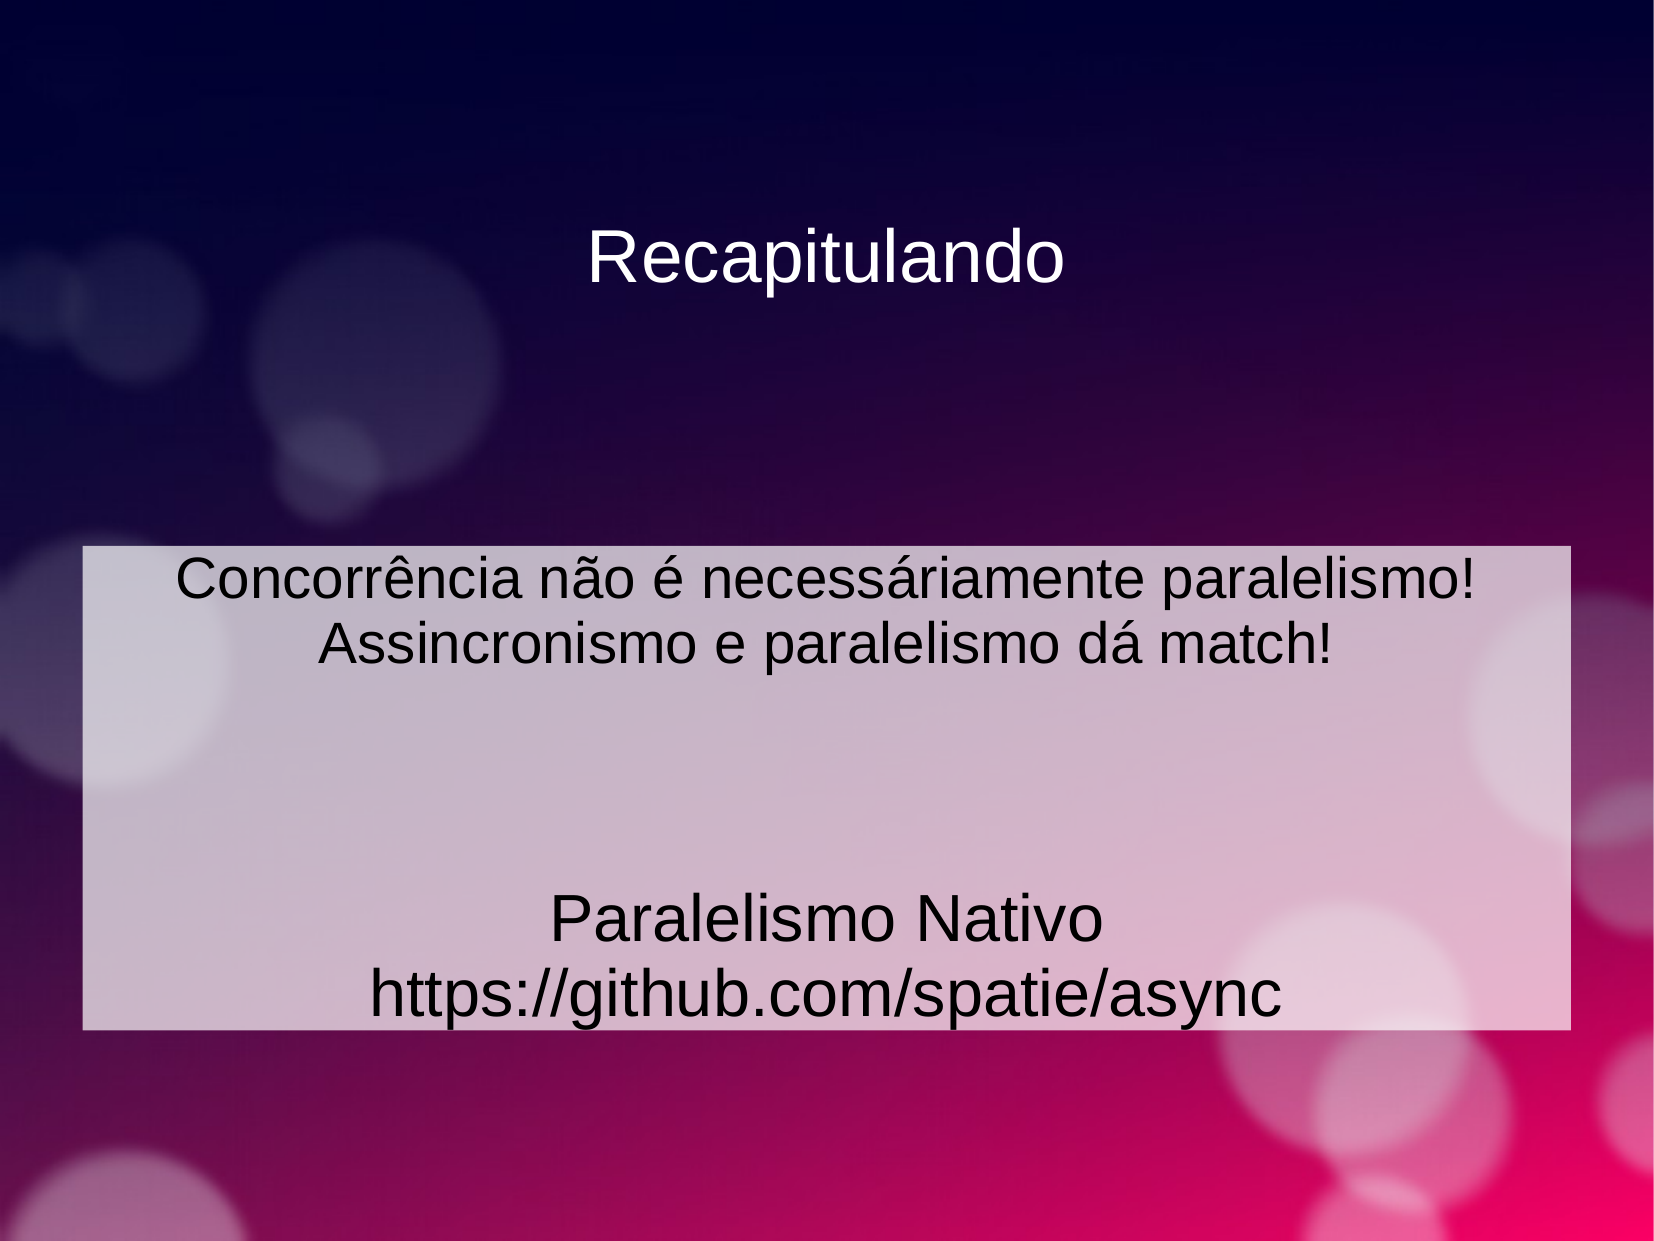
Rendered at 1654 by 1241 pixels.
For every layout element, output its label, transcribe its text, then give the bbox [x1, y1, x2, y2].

title Recapitulando [82, 94, 1571, 420]
picture [0, 0, 1654, 1241]
text_box Concorrência não é necessáriamente paralelismo! Assincronismo e paralelismo dá match! Paralelismo Nativo https://github.com/spatie/async [82, 545, 1571, 1031]
